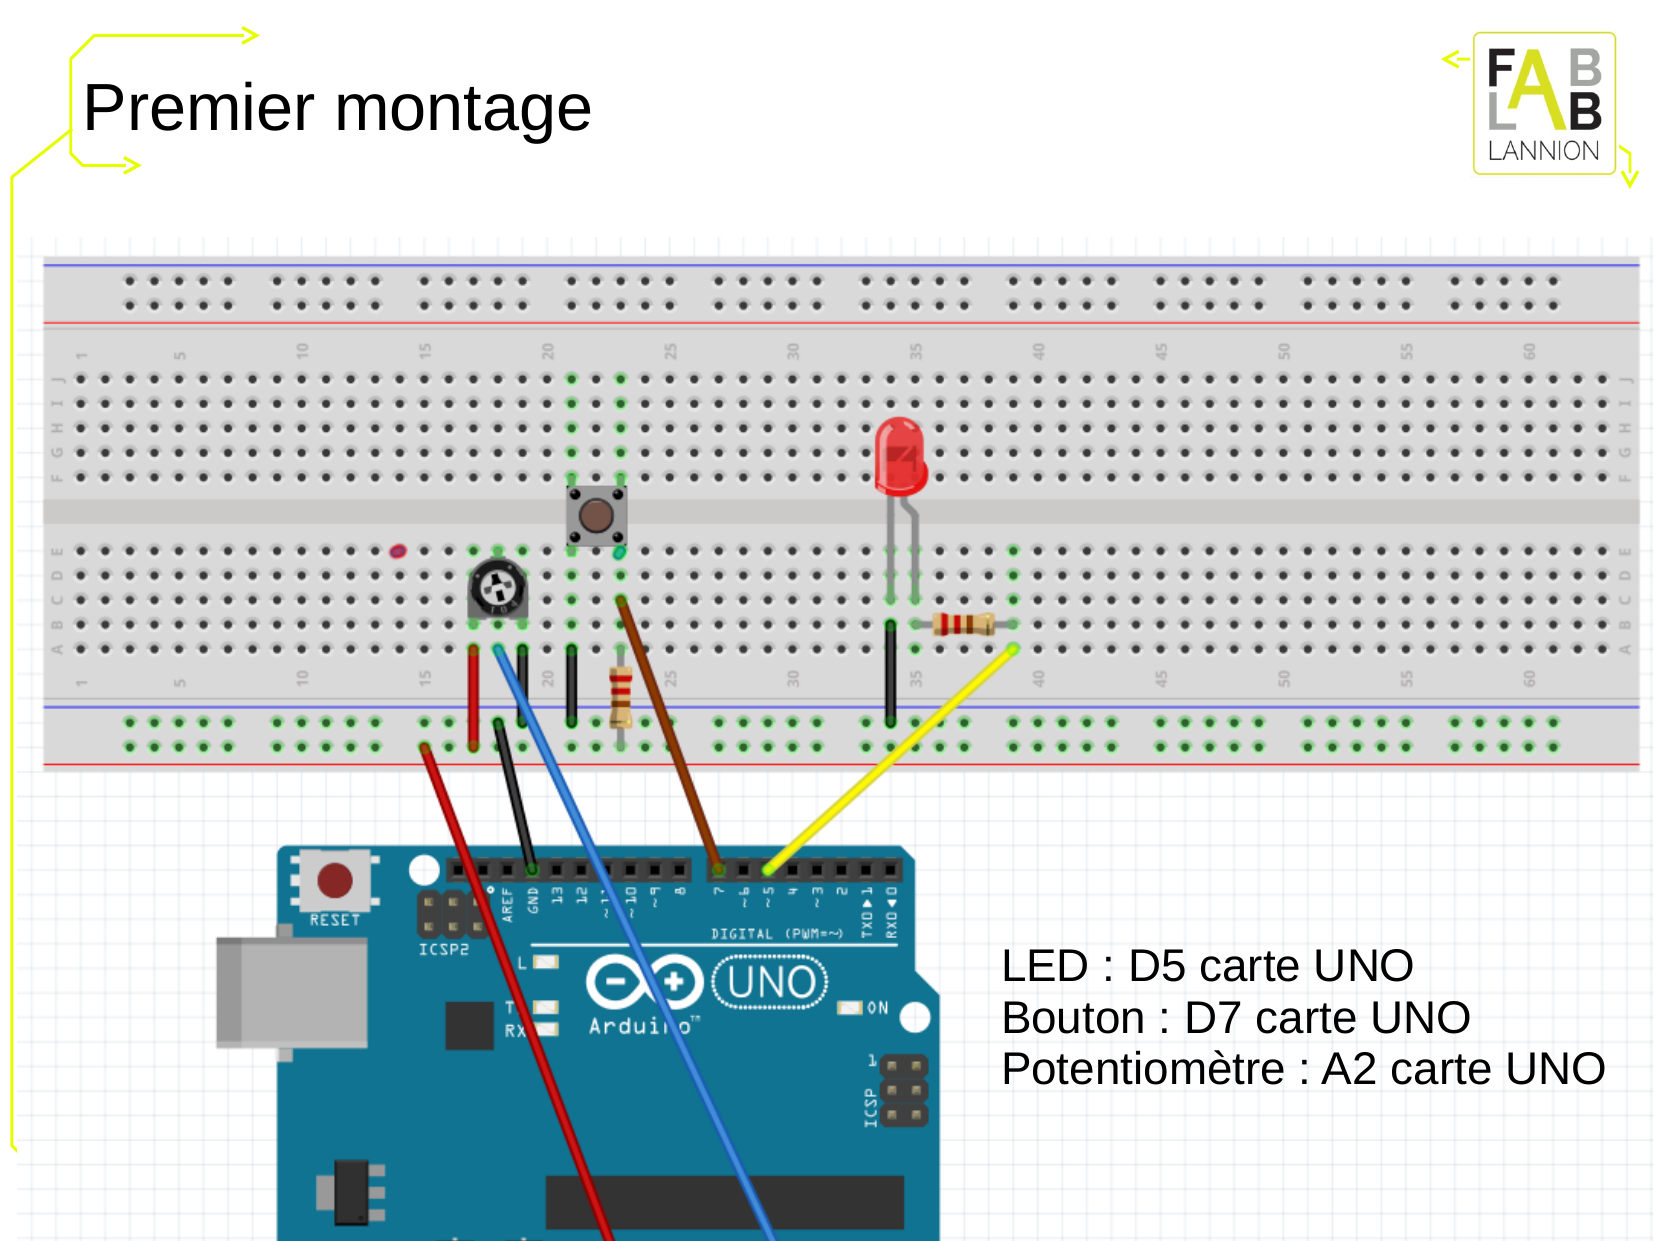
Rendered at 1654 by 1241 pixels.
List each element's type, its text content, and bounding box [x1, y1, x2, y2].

picture [1470, 29, 1619, 178]
picture [17, 237, 1654, 1241]
title Premier montage [82, 49, 1441, 166]
text_box LED : D5 carte UNO Bouton : D7 carte UNO Potentiomètre : A2 carte UNO [986, 933, 1630, 1102]
